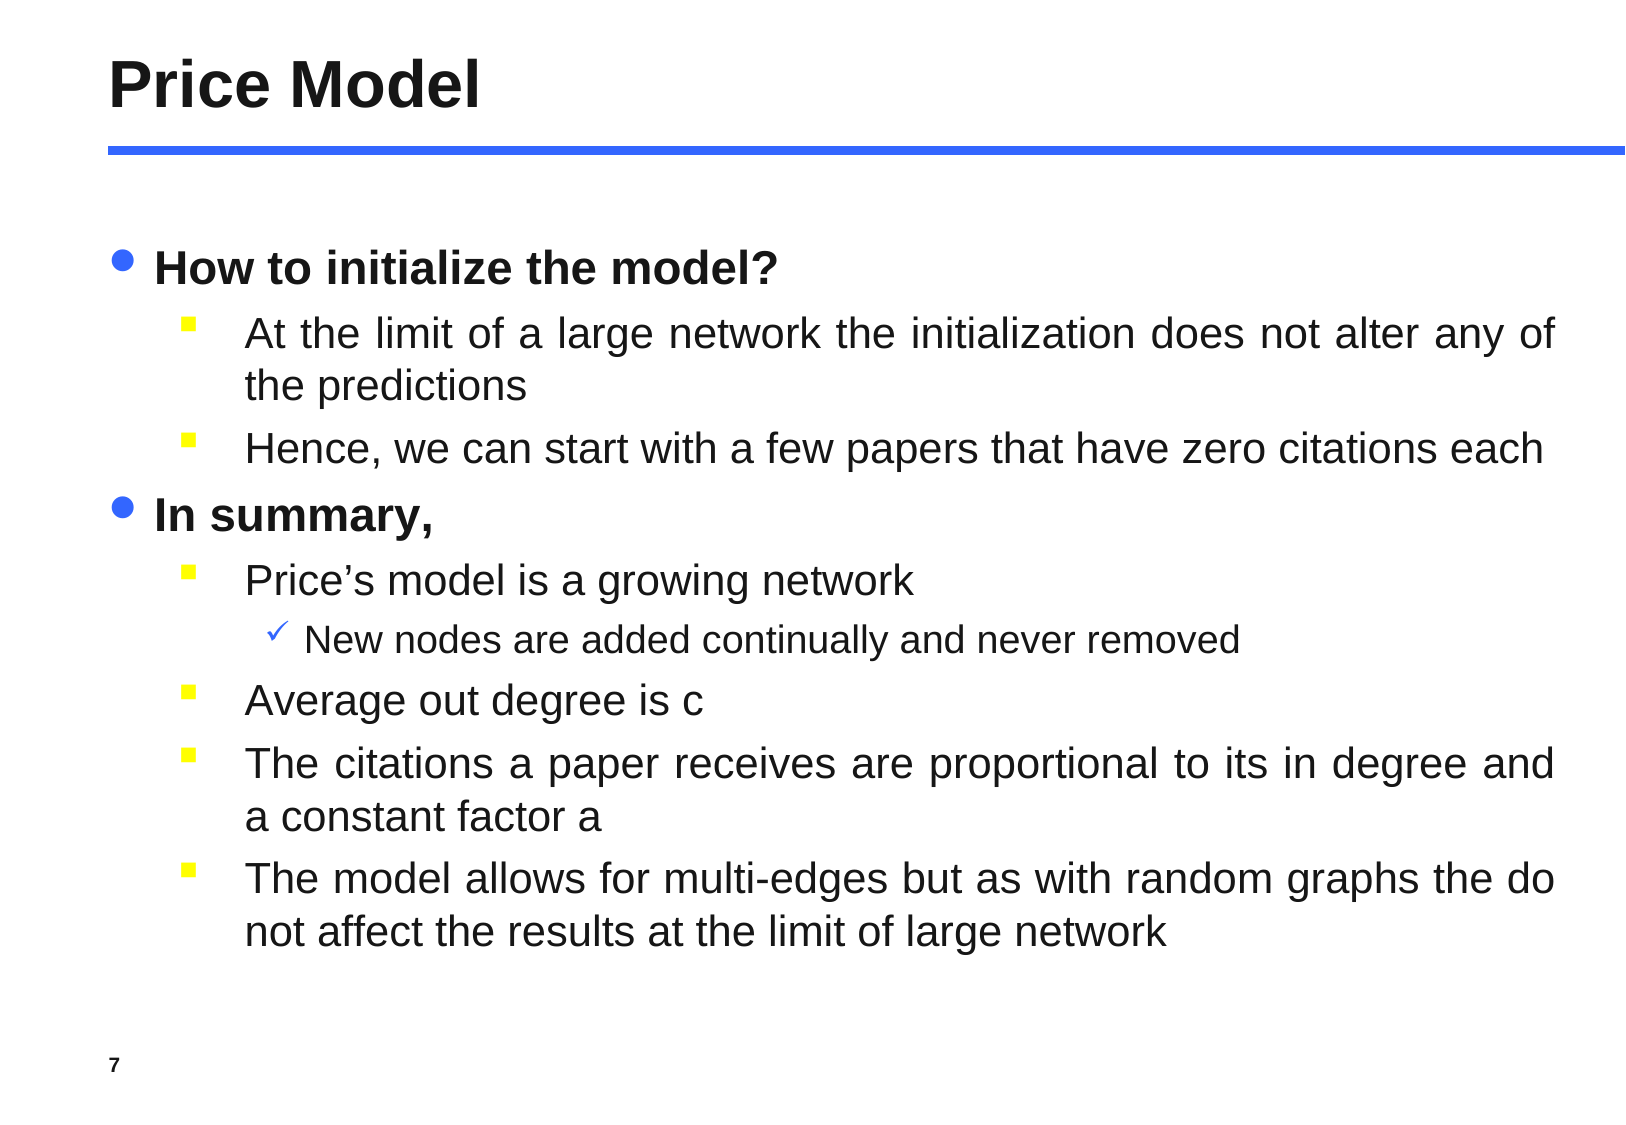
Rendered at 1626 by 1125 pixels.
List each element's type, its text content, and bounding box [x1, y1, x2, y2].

text_box <number> [108, 1051, 188, 1077]
title Price Model [108, 30, 1558, 131]
list How to initialize the model? At the limit of a large network the initialization does not alter any of the predictions Hence, we can start with a few papers that have zero citations each In summary, Price’s model is a growing network New nodes are added continually and never removed Average out degree is c The citations a paper receives are proportional to its in degree and a constant factor a The model allows for multi-edges but as with random graphs the do not affect the results at the limit of large network [108, 237, 1558, 975]
